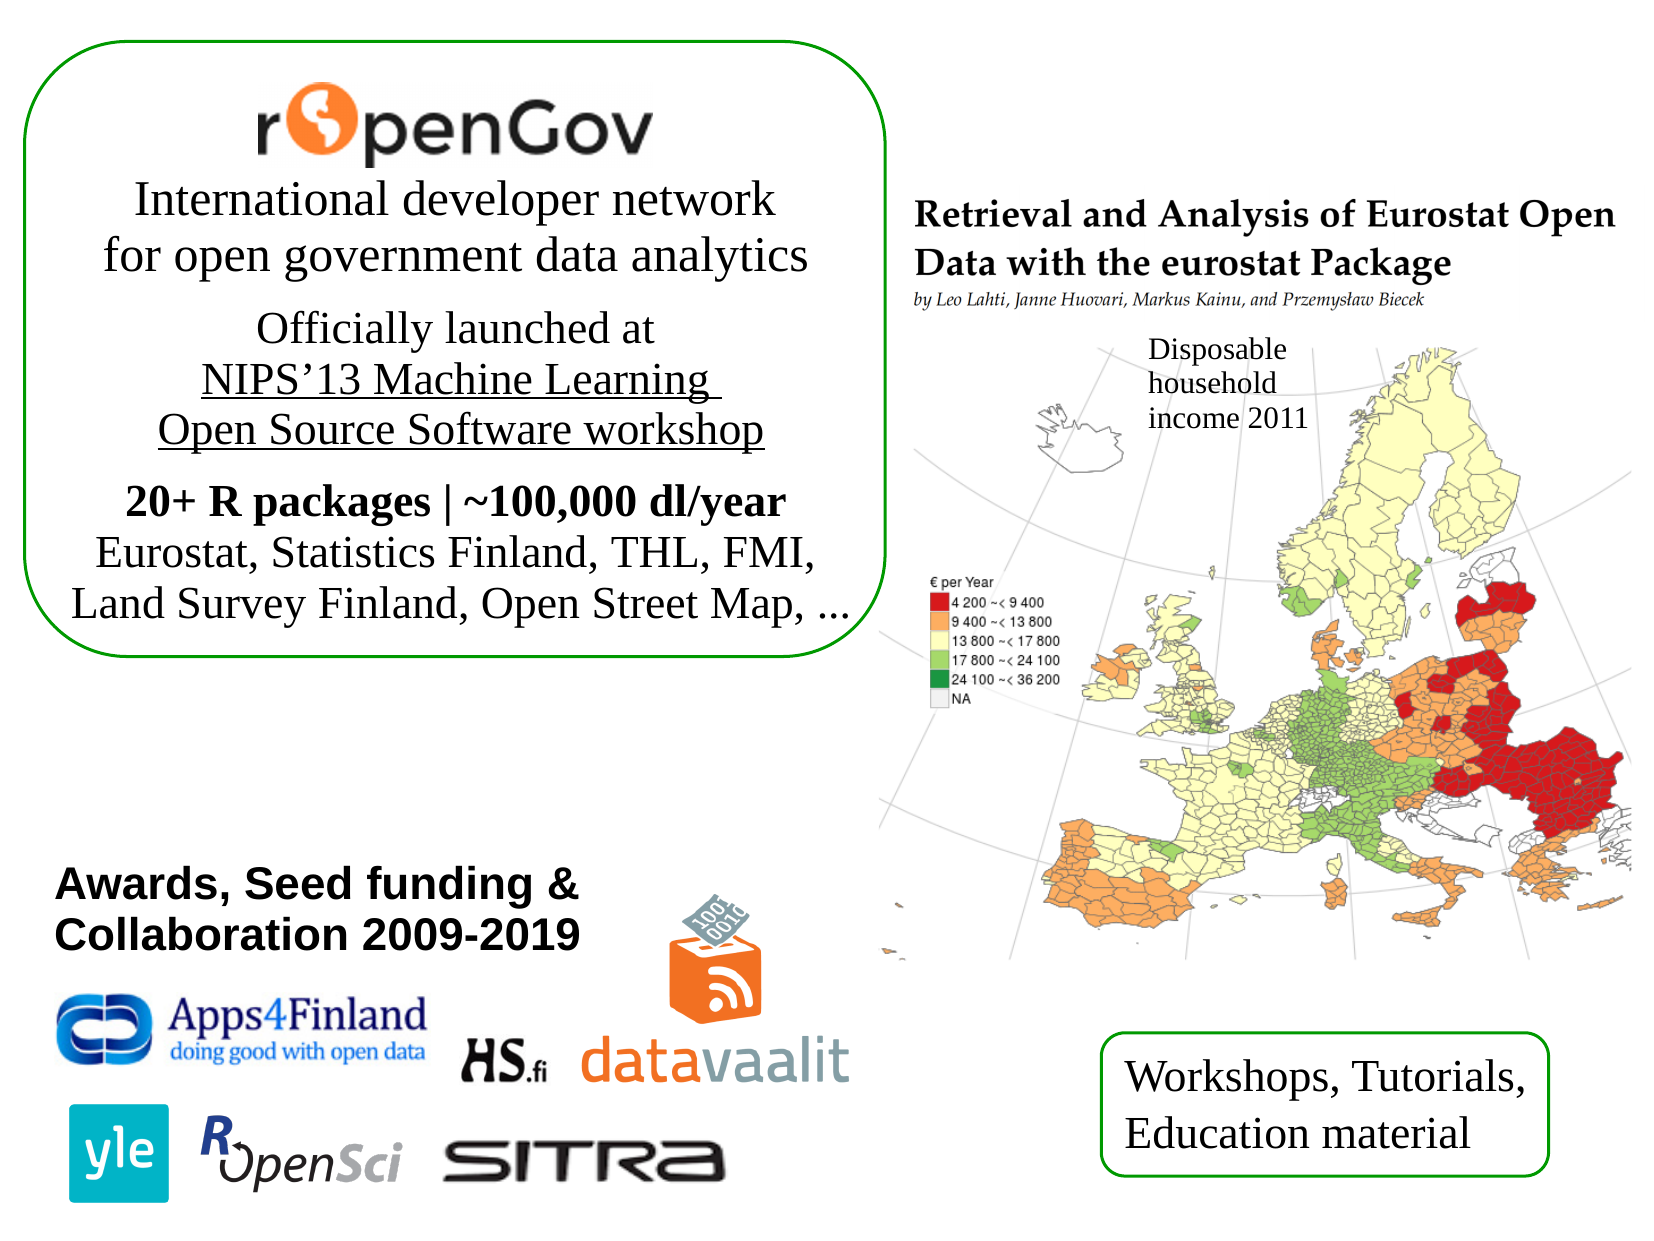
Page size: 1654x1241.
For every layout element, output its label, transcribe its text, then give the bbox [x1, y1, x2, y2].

picture [573, 880, 859, 1093]
text_box Disposable household income 2011 [1133, 324, 1351, 451]
picture [432, 1133, 741, 1198]
picture [894, 185, 1645, 322]
picture [197, 1112, 405, 1195]
picture [459, 1034, 553, 1088]
picture [54, 992, 431, 1068]
text_box Awards, Seed funding & Collaboration 2009-2019 [54, 857, 595, 966]
picture [878, 342, 1632, 964]
text_box International developer network for open government data analytics Officially launched at NIPS’13 Machine Learning Open Source Software workshop 20+ R packages | ~100,000 dl/year Eurostat, Statistics Finland, THL, FMI, Land Survey Finland, Open Street Map, ... [24, 41, 886, 657]
picture [69, 1104, 169, 1203]
text_box Workshops, Tutorials, Education material [1101, 1032, 1549, 1177]
